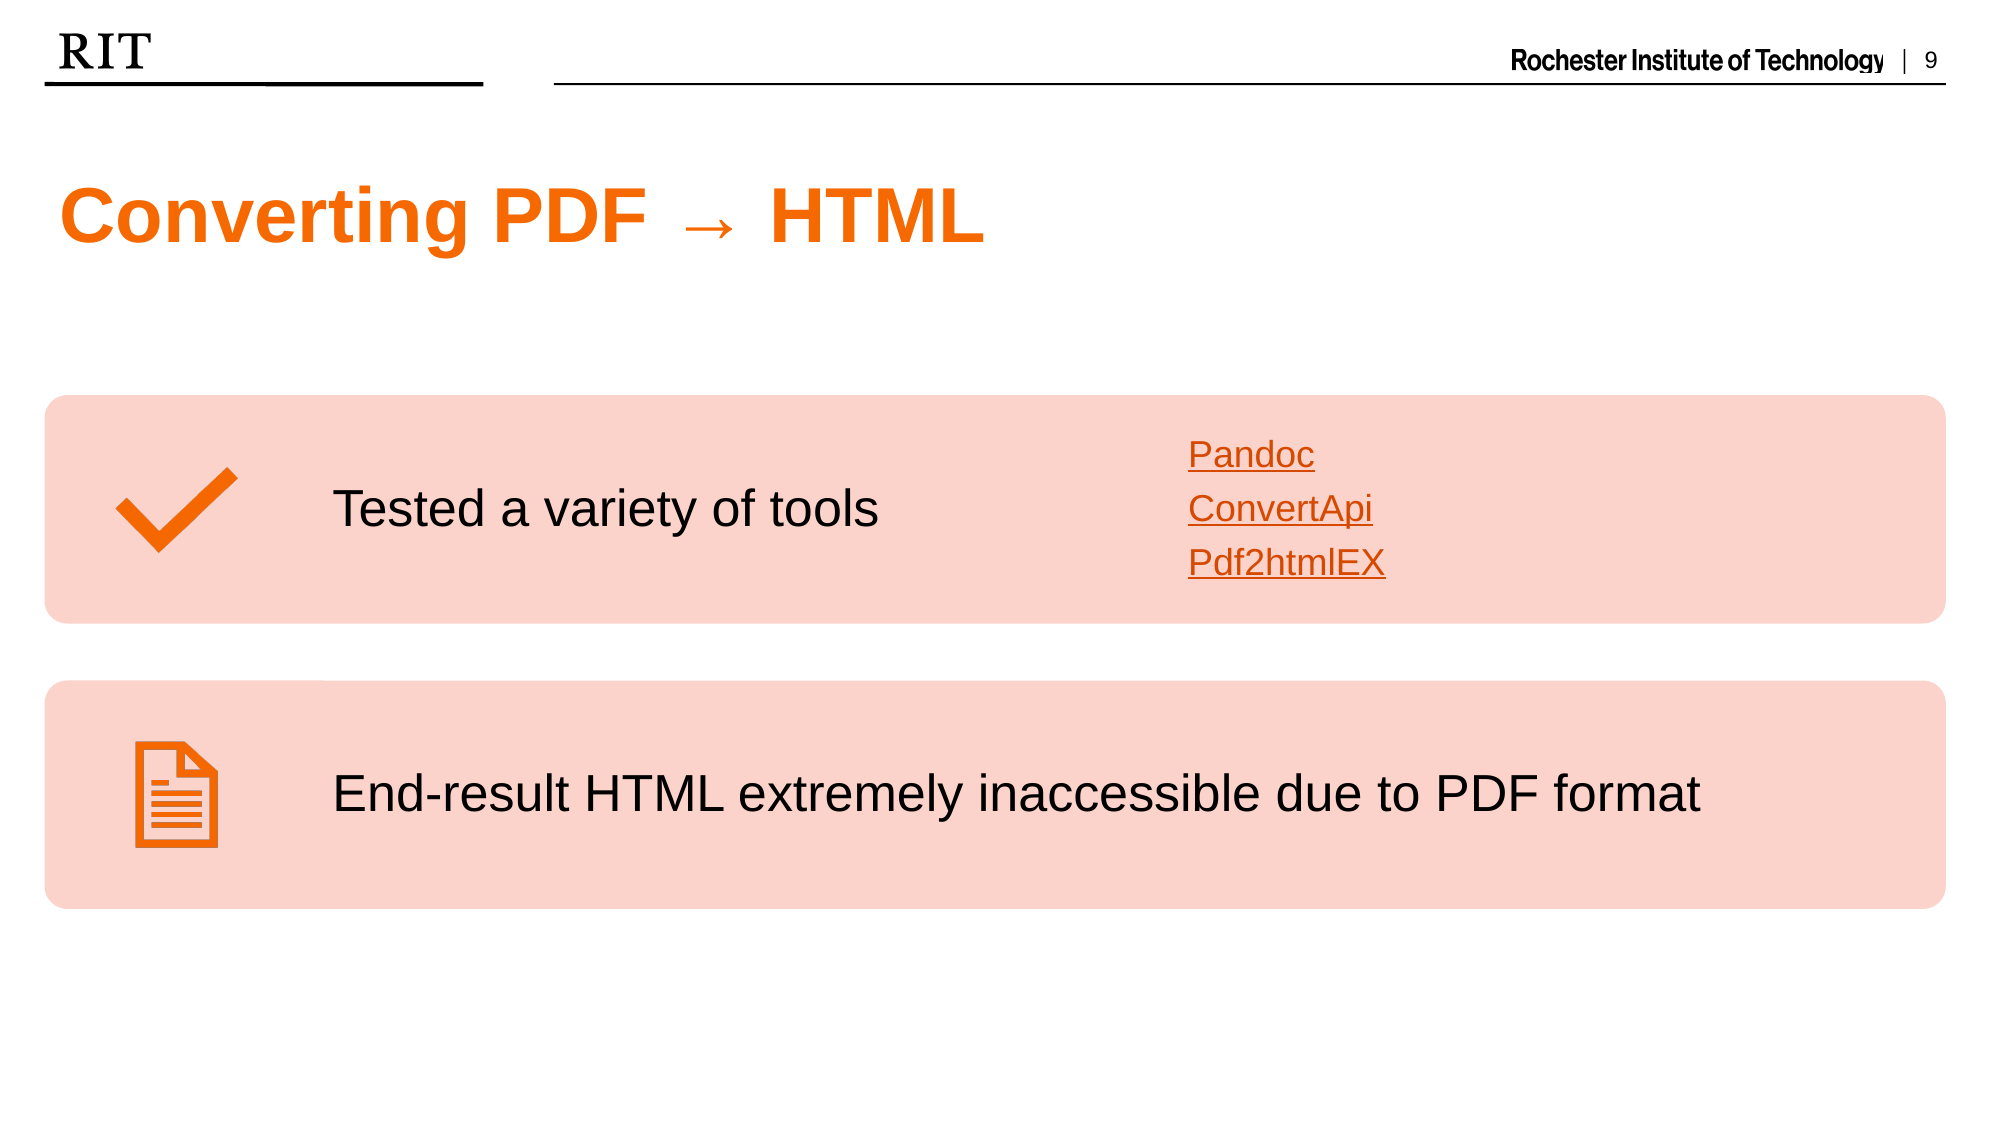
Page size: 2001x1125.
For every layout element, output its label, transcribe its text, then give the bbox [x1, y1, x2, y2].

picture [1512, 49, 1883, 73]
text_box Tested a variety of tools [308, 395, 1163, 624]
text_box End-result HTML extremely inaccessible due to PDF format [308, 680, 1946, 909]
text_box Converting PDF → HTML [44, 157, 1946, 272]
picture [58, 32, 151, 69]
text_box Pandoc ConvertApi Pdf2htmlEX [1163, 395, 1946, 624]
text_box [44, 395, 308, 624]
text_box [44, 680, 308, 909]
